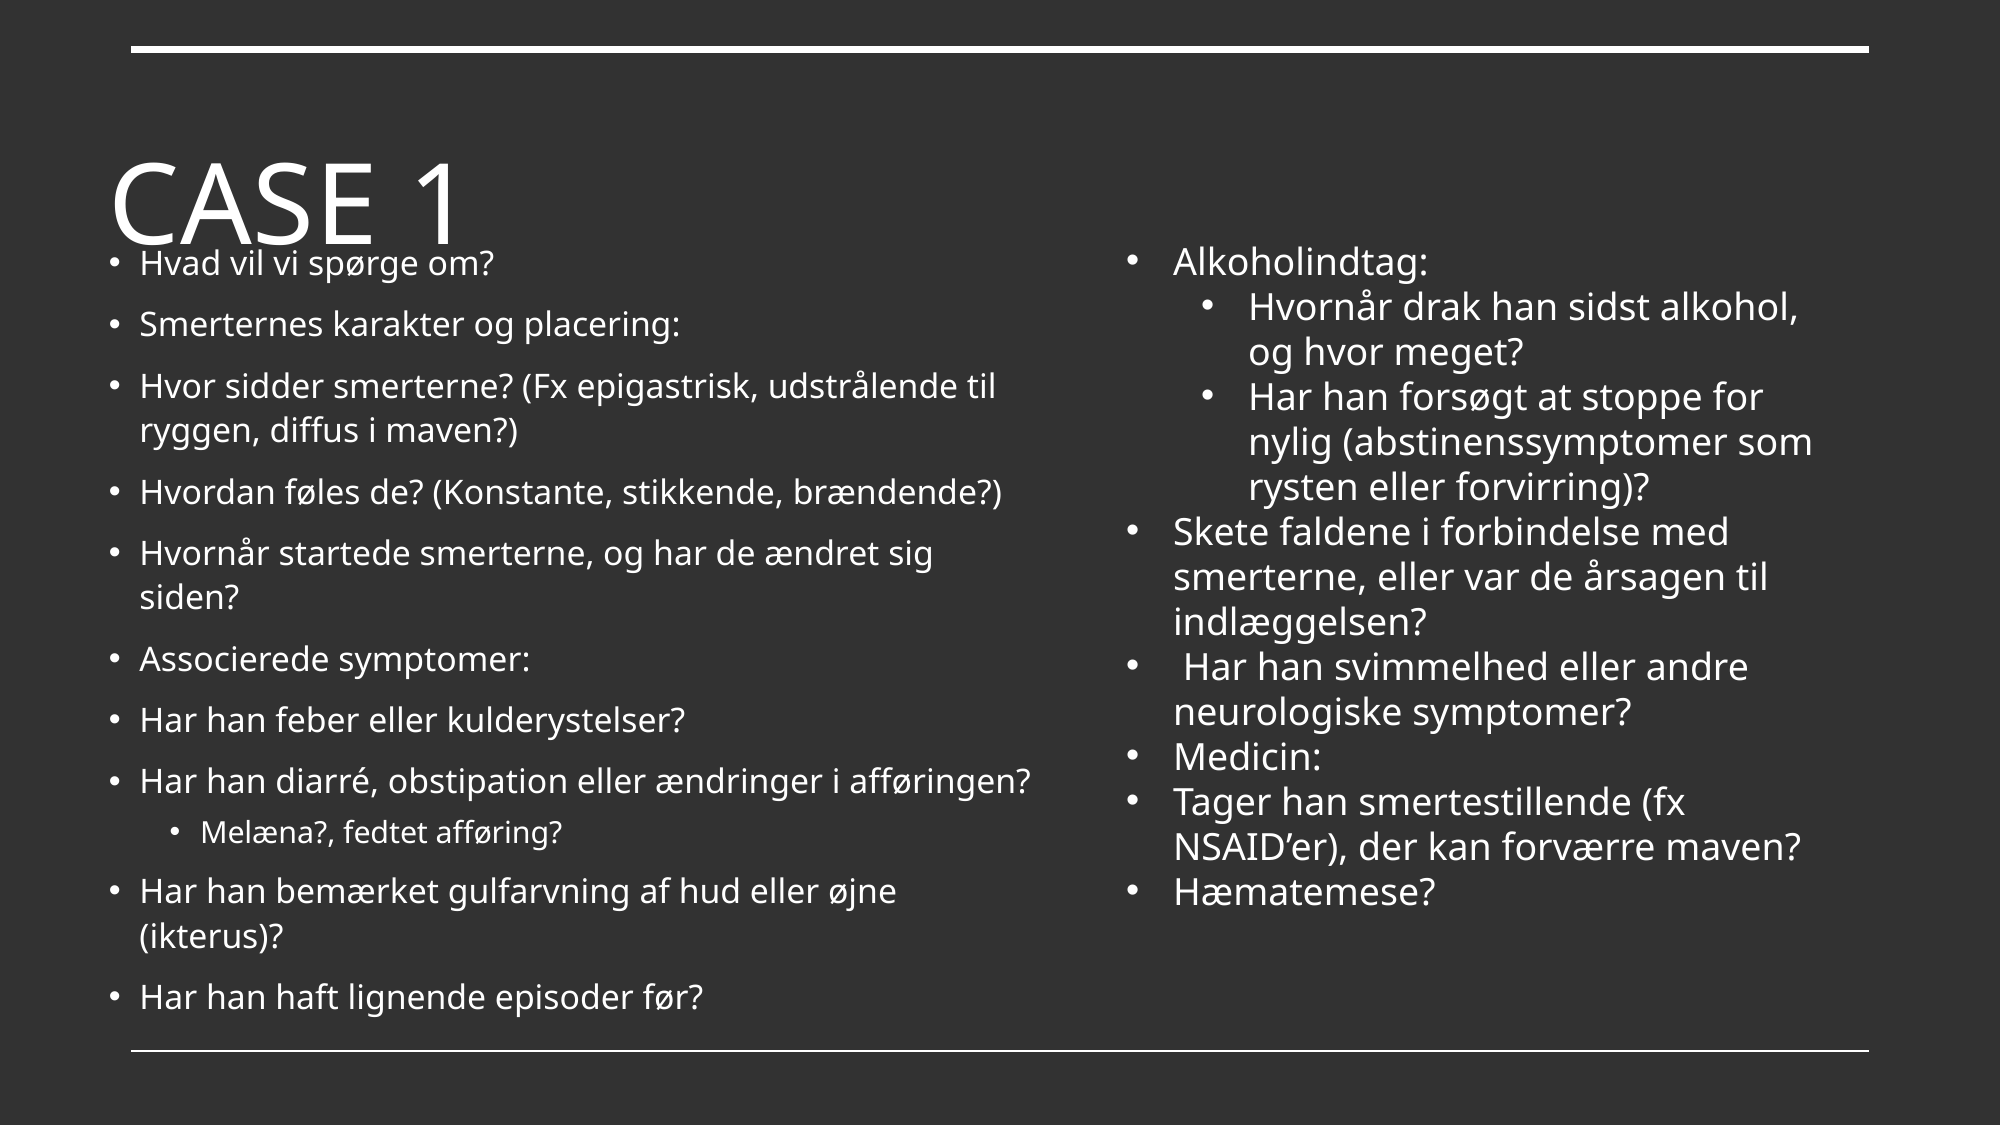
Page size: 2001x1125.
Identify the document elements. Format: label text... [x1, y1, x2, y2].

text_box Alkoholindtag: Hvornår drak han sidst alkohol, og hvor meget? Har han forsøgt at stoppe for nylig (abstinenssymptomer som rysten eller forvirring)? Skete faldene i forbindelse med smerterne, eller var de årsagen til indlæggelsen? Har han svimmelhed eller andre neurologiske symptomer? Medicin: Tager han smertestillende (fx NSAID’er), der kan forværre maven? Hæmatemese? [1111, 230, 1845, 920]
title Case 1 [93, 39, 1902, 275]
list Hvad vil vi spørge om? Smerternes karakter og placering: Hvor sidder smerterne? (Fx epigastrisk, udstrålende til ryggen, diffus i maven?) Hvordan føles de? (Konstante, stikkende, brændende?) Hvornår startede smerterne, og har de ændret sig siden? Associerede symptomer: Har han feber eller kulderystelser? Har han diarré, obstipation eller ændringer i afføringen? Melæna?, fedtet afføring? Har han bemærket gulfarvning af hud eller øjne (ikterus)? Har han haft lignende episoder før? [93, 230, 1051, 1062]
